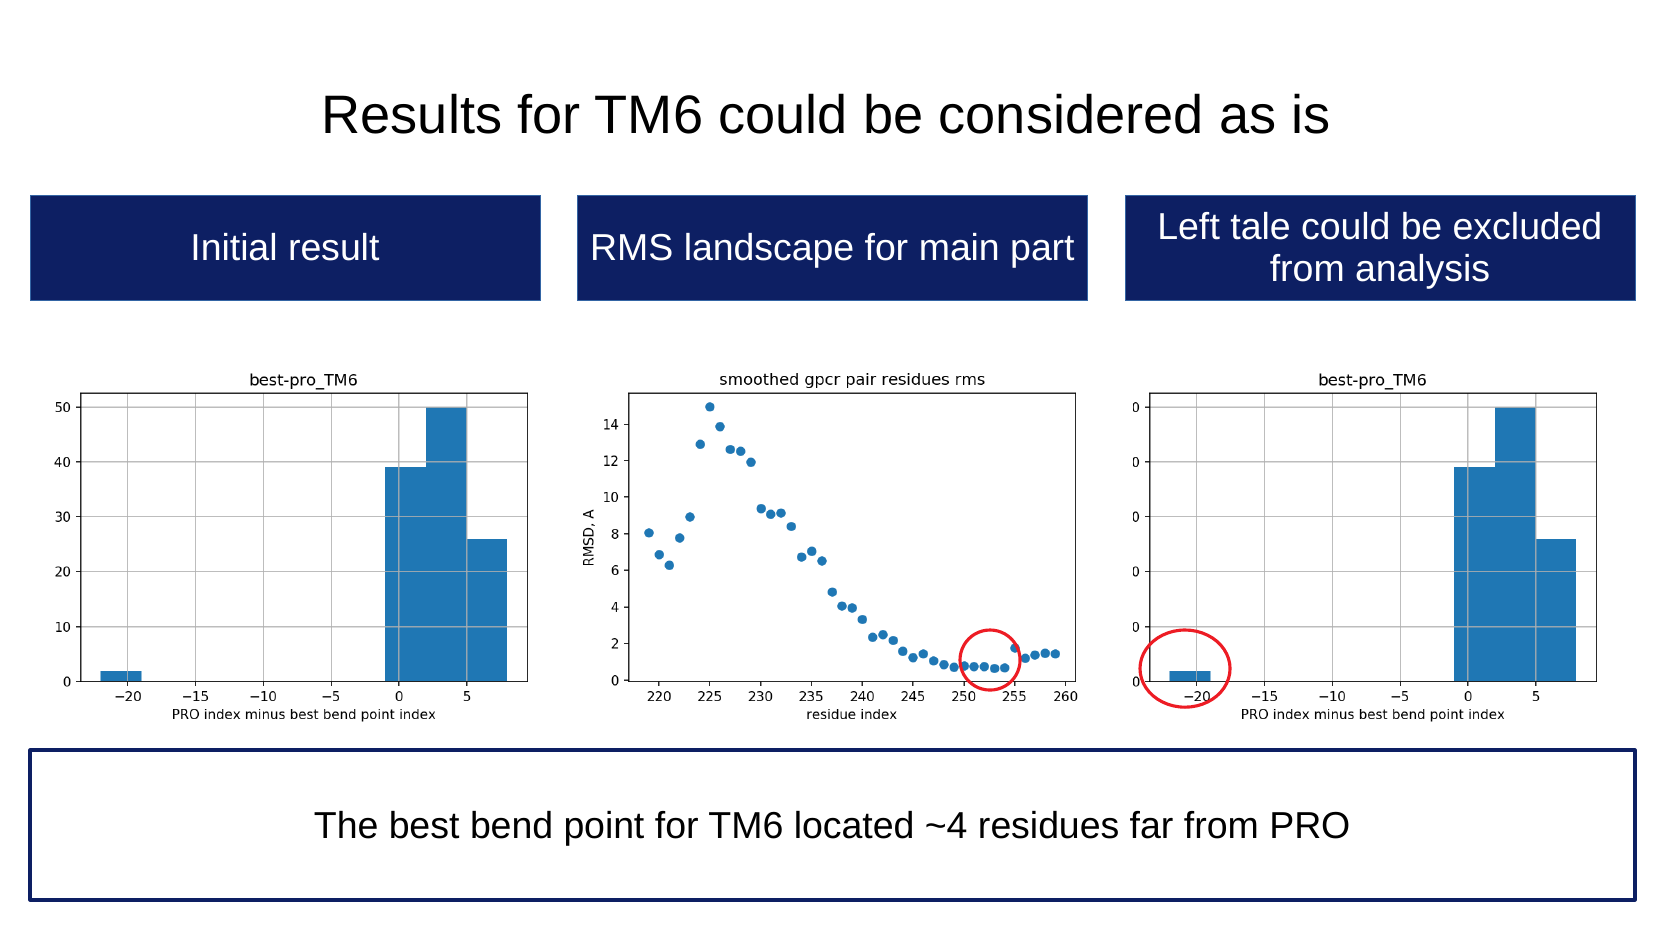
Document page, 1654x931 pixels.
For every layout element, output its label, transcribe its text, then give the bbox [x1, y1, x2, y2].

text_box The best bend point for TM6 located ~4 residues far from PRO [30, 750, 1636, 901]
picture [8, 347, 1654, 729]
text_box [960, 630, 1021, 691]
text_box Left tale could be excluded from analysis [1125, 195, 1636, 301]
text_box RMS landscape for main part [577, 195, 1088, 301]
title Results for TM6 could be considered as is [82, 37, 1571, 193]
text_box Initial result [30, 195, 541, 301]
text_box [1140, 630, 1231, 708]
